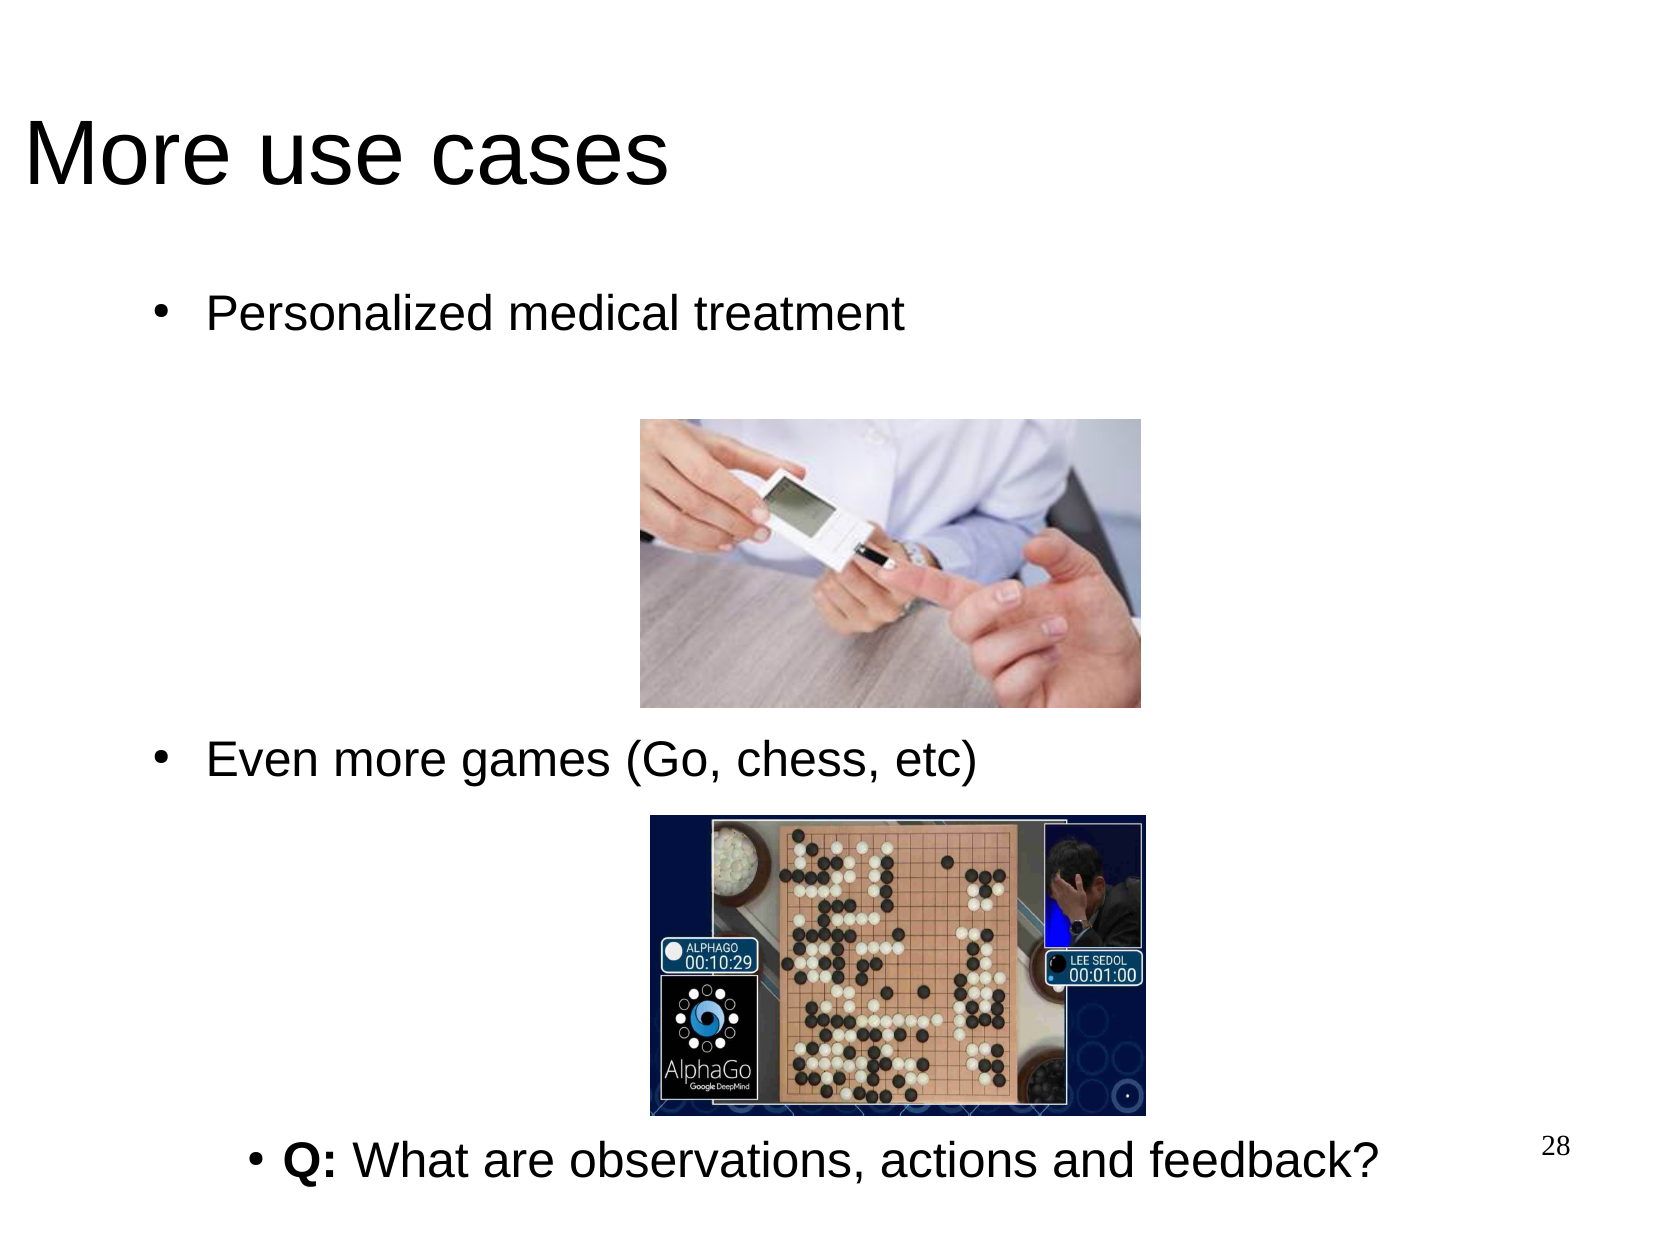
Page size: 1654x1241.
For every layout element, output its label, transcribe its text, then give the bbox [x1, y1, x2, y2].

text_box Q: What are observations, actions and feedback? [196, 1125, 1502, 1241]
title More use cases [23, 49, 1512, 257]
text_box Personalized medical treatment Even more games (Go, chess, etc) [120, 277, 1591, 1193]
picture [650, 815, 1146, 1116]
picture [640, 419, 1141, 708]
